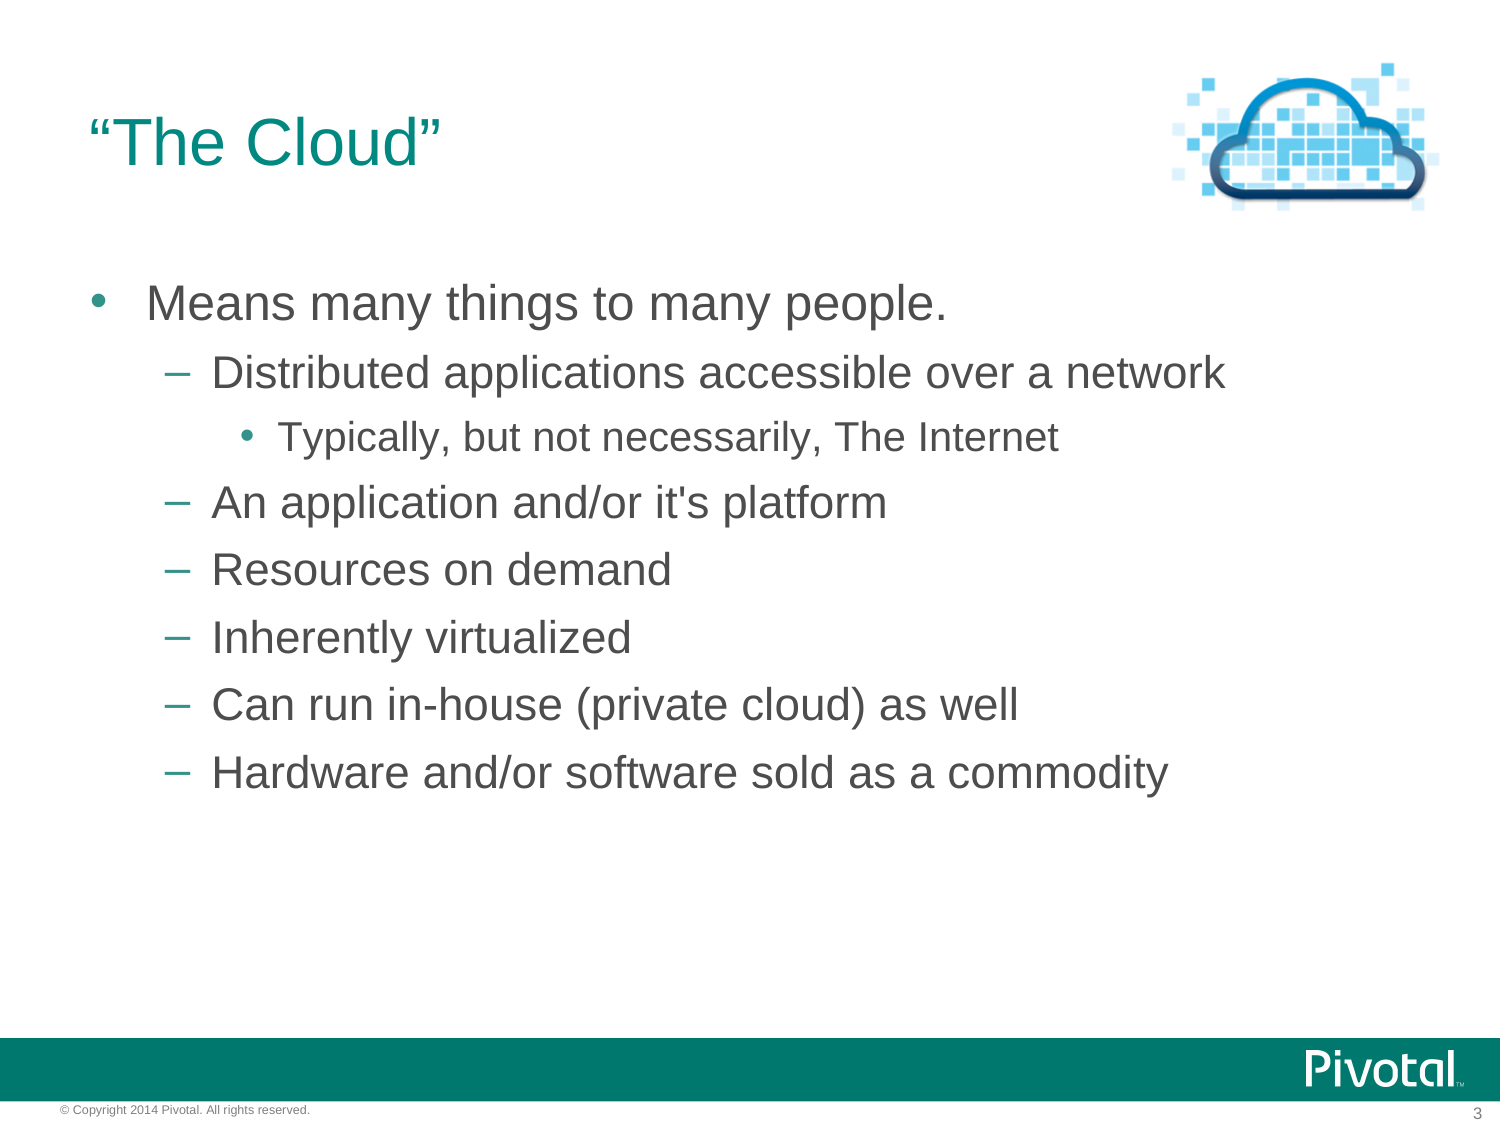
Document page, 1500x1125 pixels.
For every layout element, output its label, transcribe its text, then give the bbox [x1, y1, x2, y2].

title “The Cloud” [75, 45, 1426, 233]
list Means many things to many people. Distributed applications accessible over a network Typically, but not necessarily, The Internet An application and/or it's platform Resources on demand Inherently virtualized Can run in-house (private cloud) as well Hardware and/or software sold as a commodity [75, 262, 1426, 1005]
picture [1160, 36, 1457, 221]
picture [1306, 1050, 1464, 1087]
